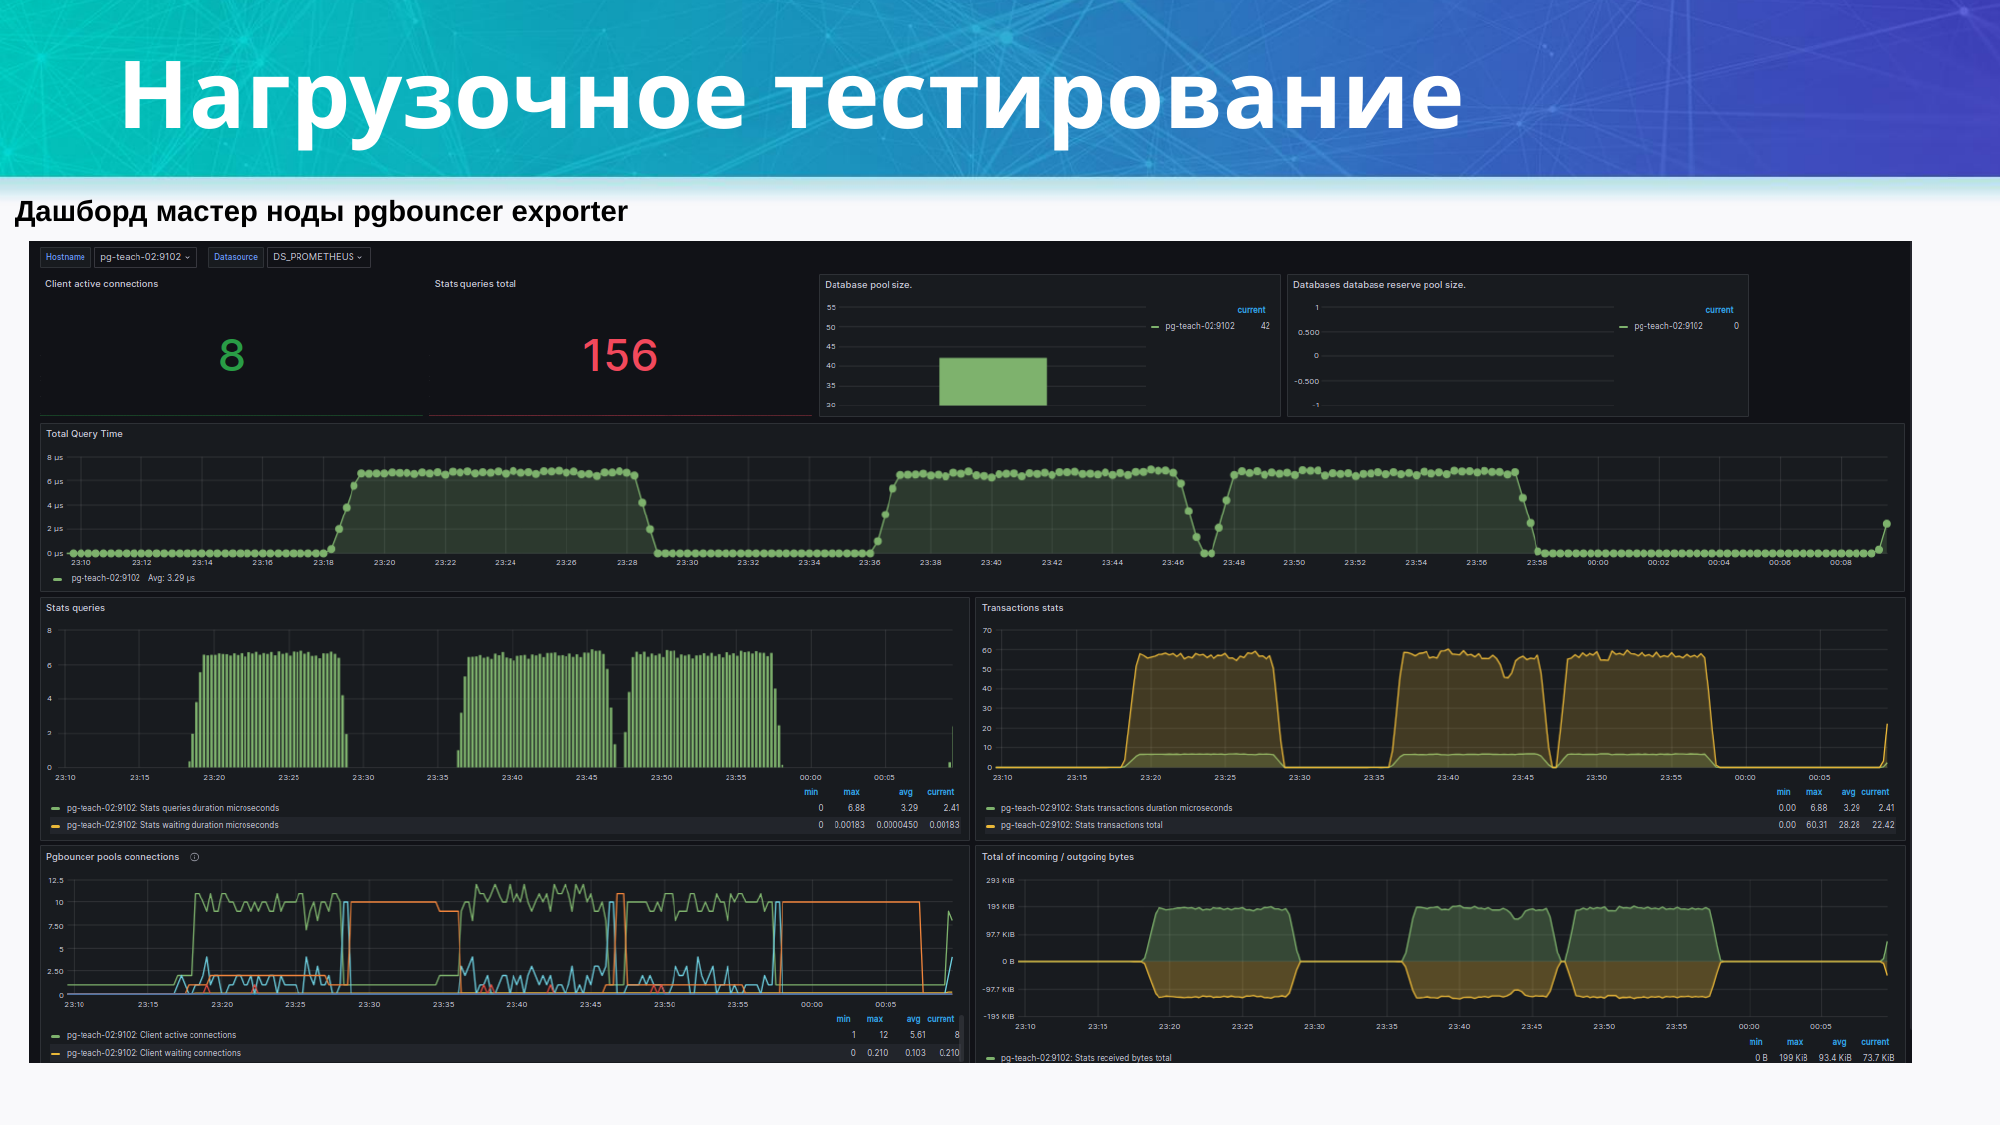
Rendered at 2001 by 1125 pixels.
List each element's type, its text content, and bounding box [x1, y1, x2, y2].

picture [0, 241, 2000, 1125]
text_box Нагрузочное тестирование [1068, 87, 1088, 118]
picture [0, 0, 2000, 177]
text_box Нагрузочное тестирование [312, 87, 332, 118]
text_box Нагрузочное тестирование [117, 57, 1882, 139]
text_box Дашборд мастер ноды pgbouncer exporter [0, 177, 2000, 243]
